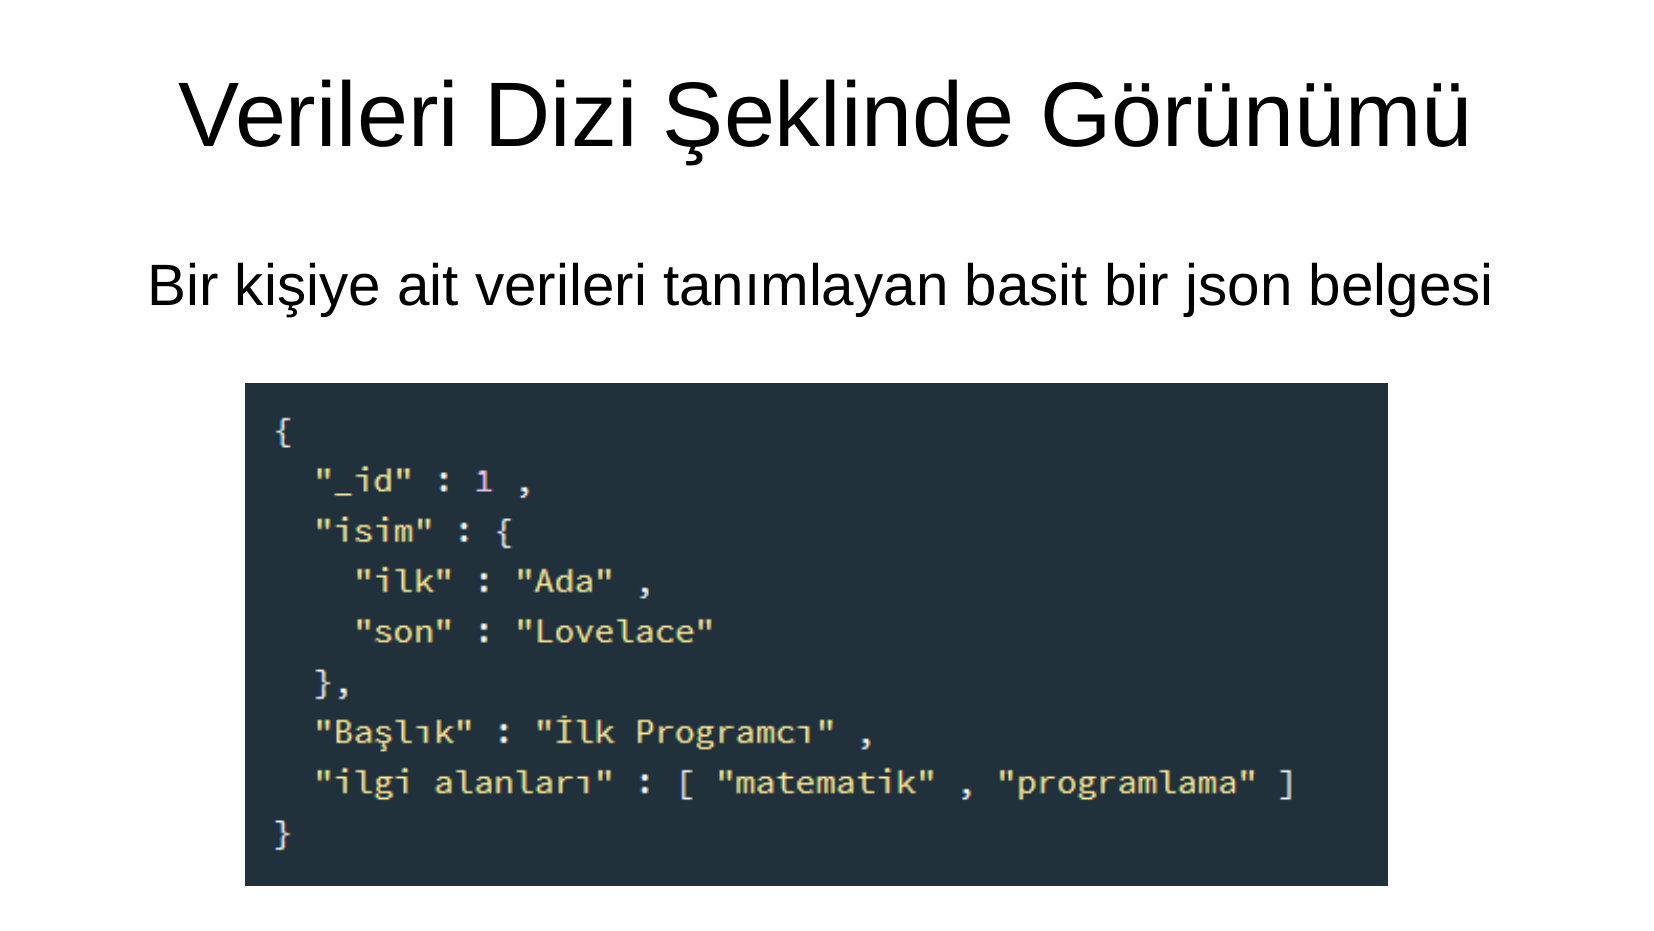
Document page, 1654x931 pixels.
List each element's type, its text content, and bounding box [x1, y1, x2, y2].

title Verileri Dizi Şeklinde Görünümü [82, 37, 1571, 193]
picture [245, 383, 1388, 886]
text_box Bir kişiye ait verileri tanımlayan basit bir json belgesi [132, 244, 1506, 325]
